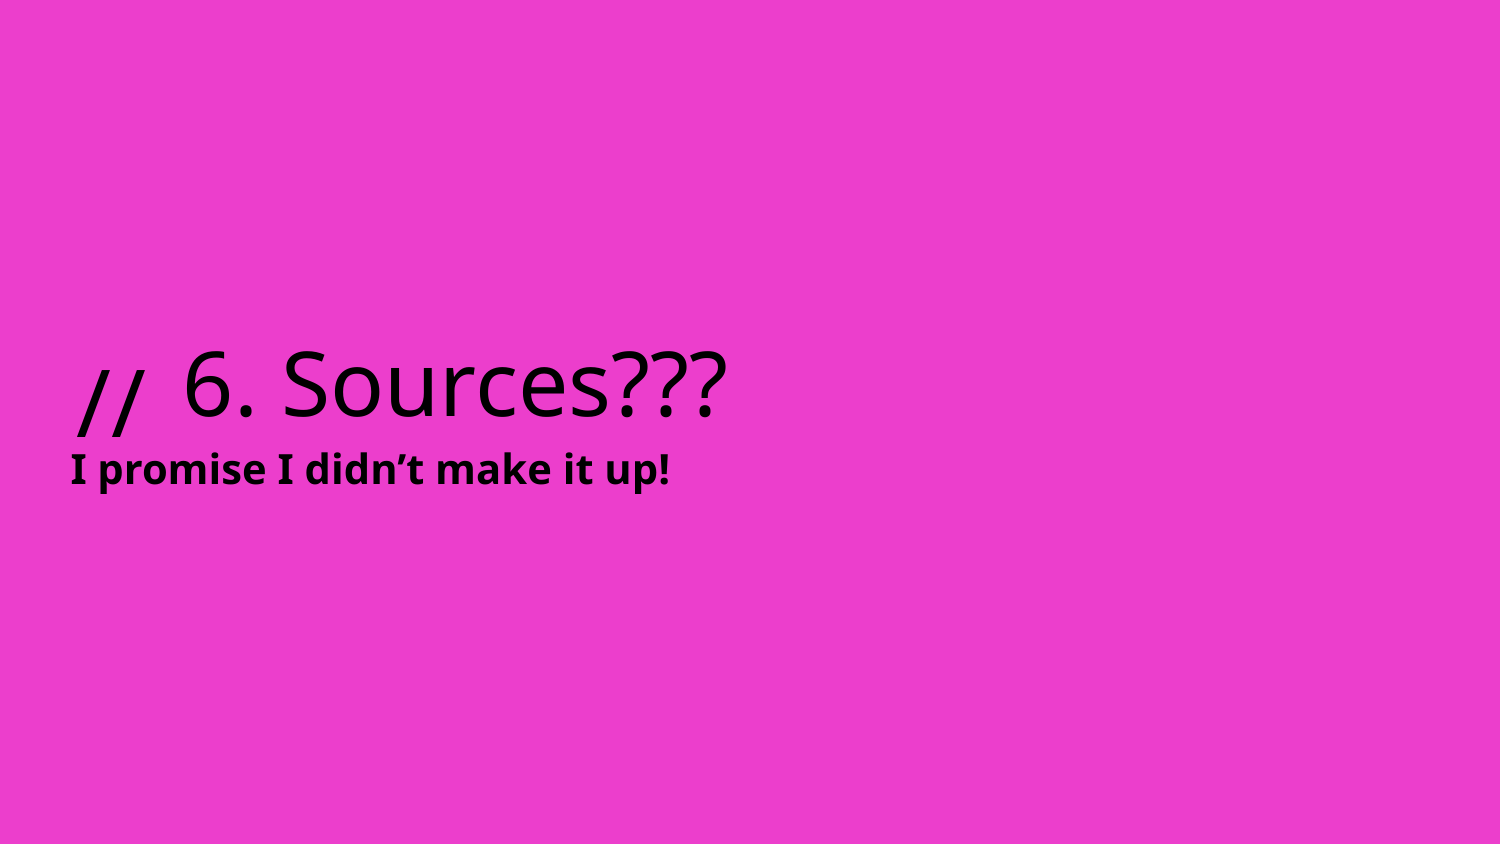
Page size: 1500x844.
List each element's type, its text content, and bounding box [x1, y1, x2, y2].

text_box // [61, 311, 264, 472]
subtitle I promise I didn’t make it up! [70, 435, 1402, 522]
title 6. Sources??? [264, 327, 1383, 435]
